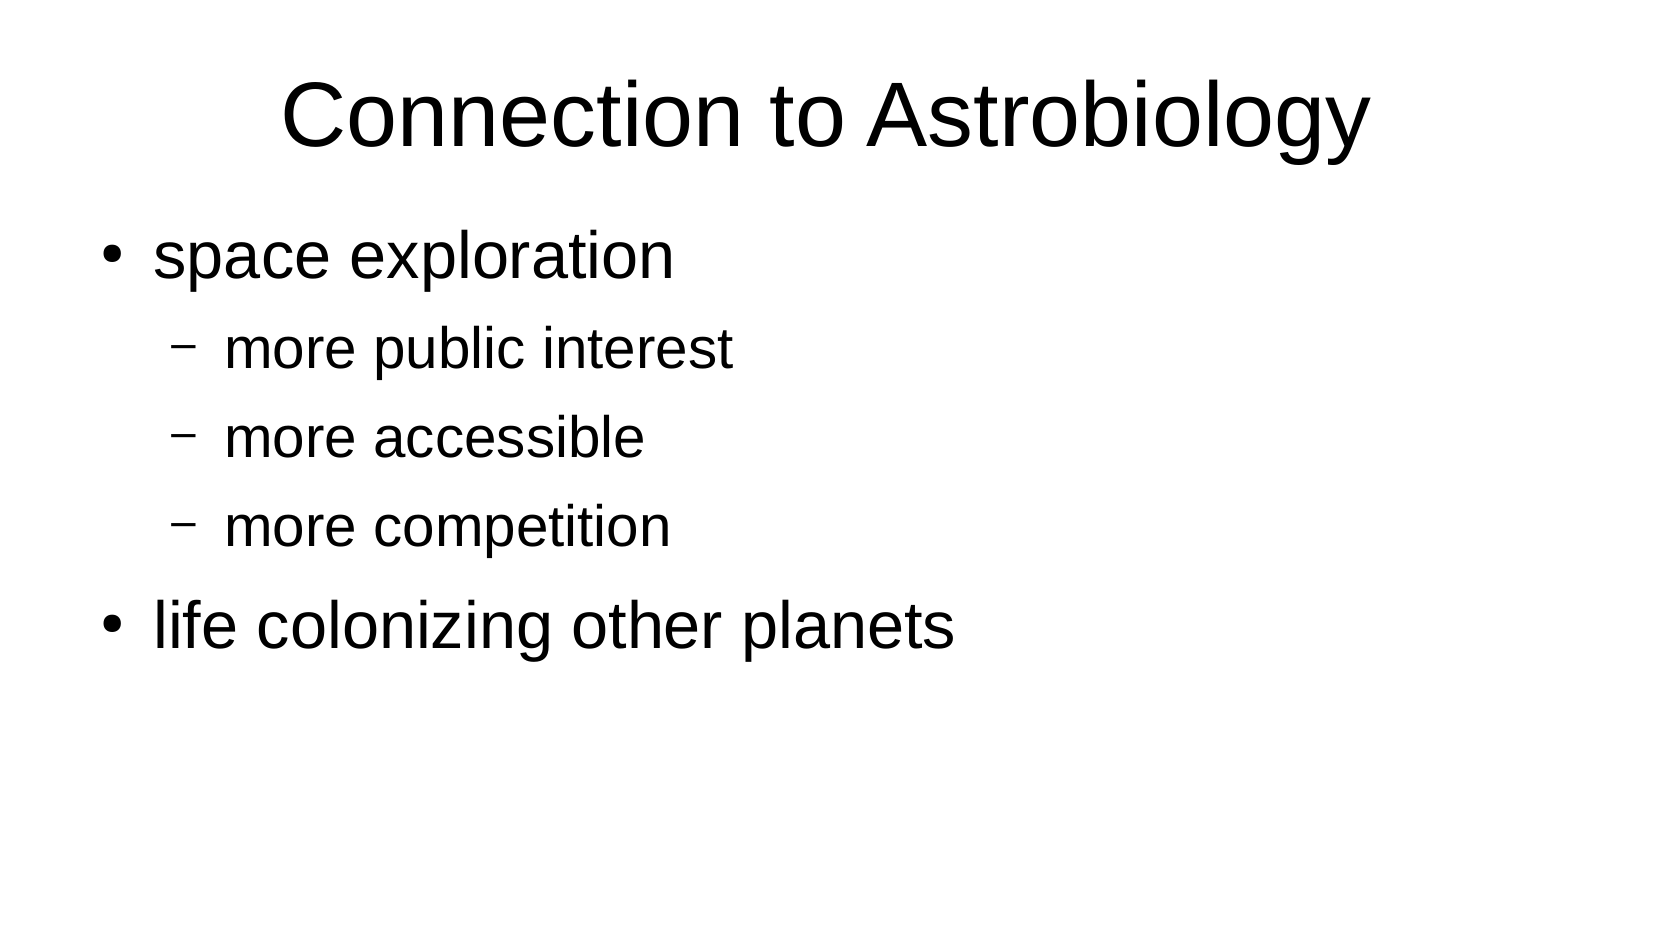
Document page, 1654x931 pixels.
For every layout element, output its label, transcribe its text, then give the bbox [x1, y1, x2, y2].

list space exploration more public interest more accessible more competition life colonizing other planets [82, 217, 1571, 758]
title Connection to Astrobiology [82, 37, 1571, 193]
